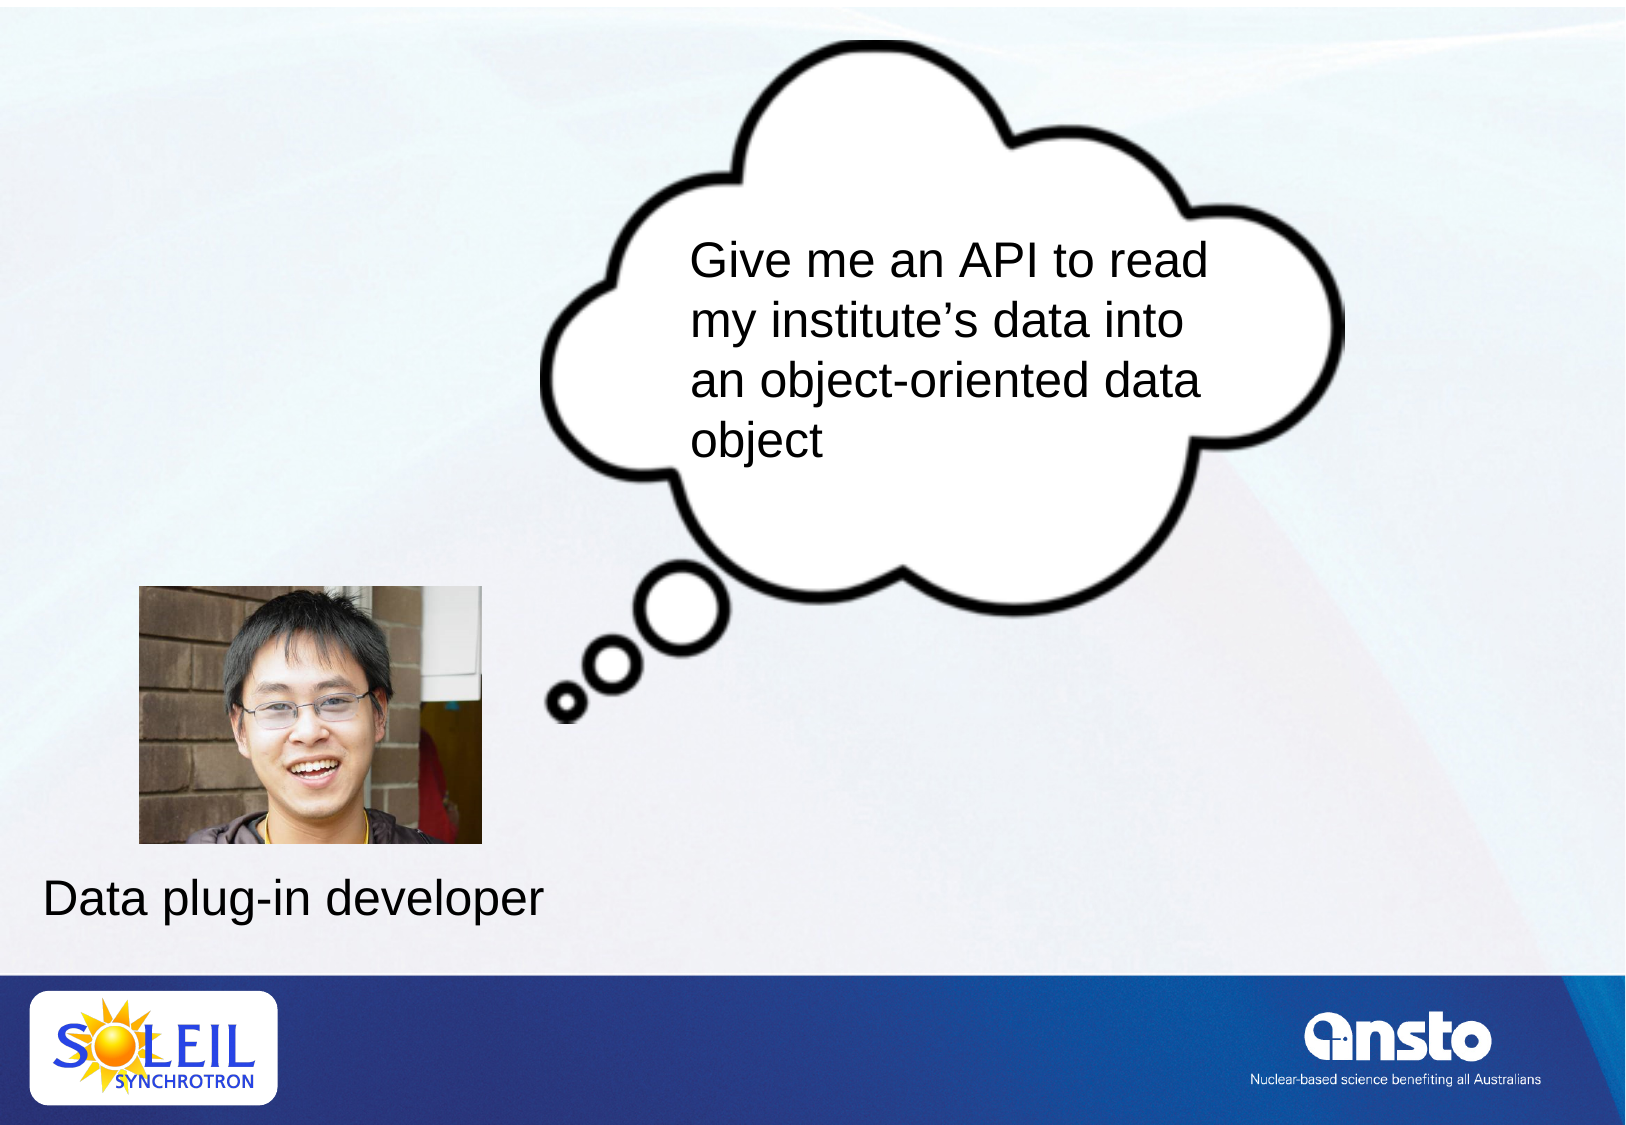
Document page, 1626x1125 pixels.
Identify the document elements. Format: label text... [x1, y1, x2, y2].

text_box Give me an API to read my institute’s data into an object-oriented data object [647, 219, 1226, 516]
picture [0, 7, 1626, 1125]
text_box Data plug-in developer [0, 857, 579, 941]
